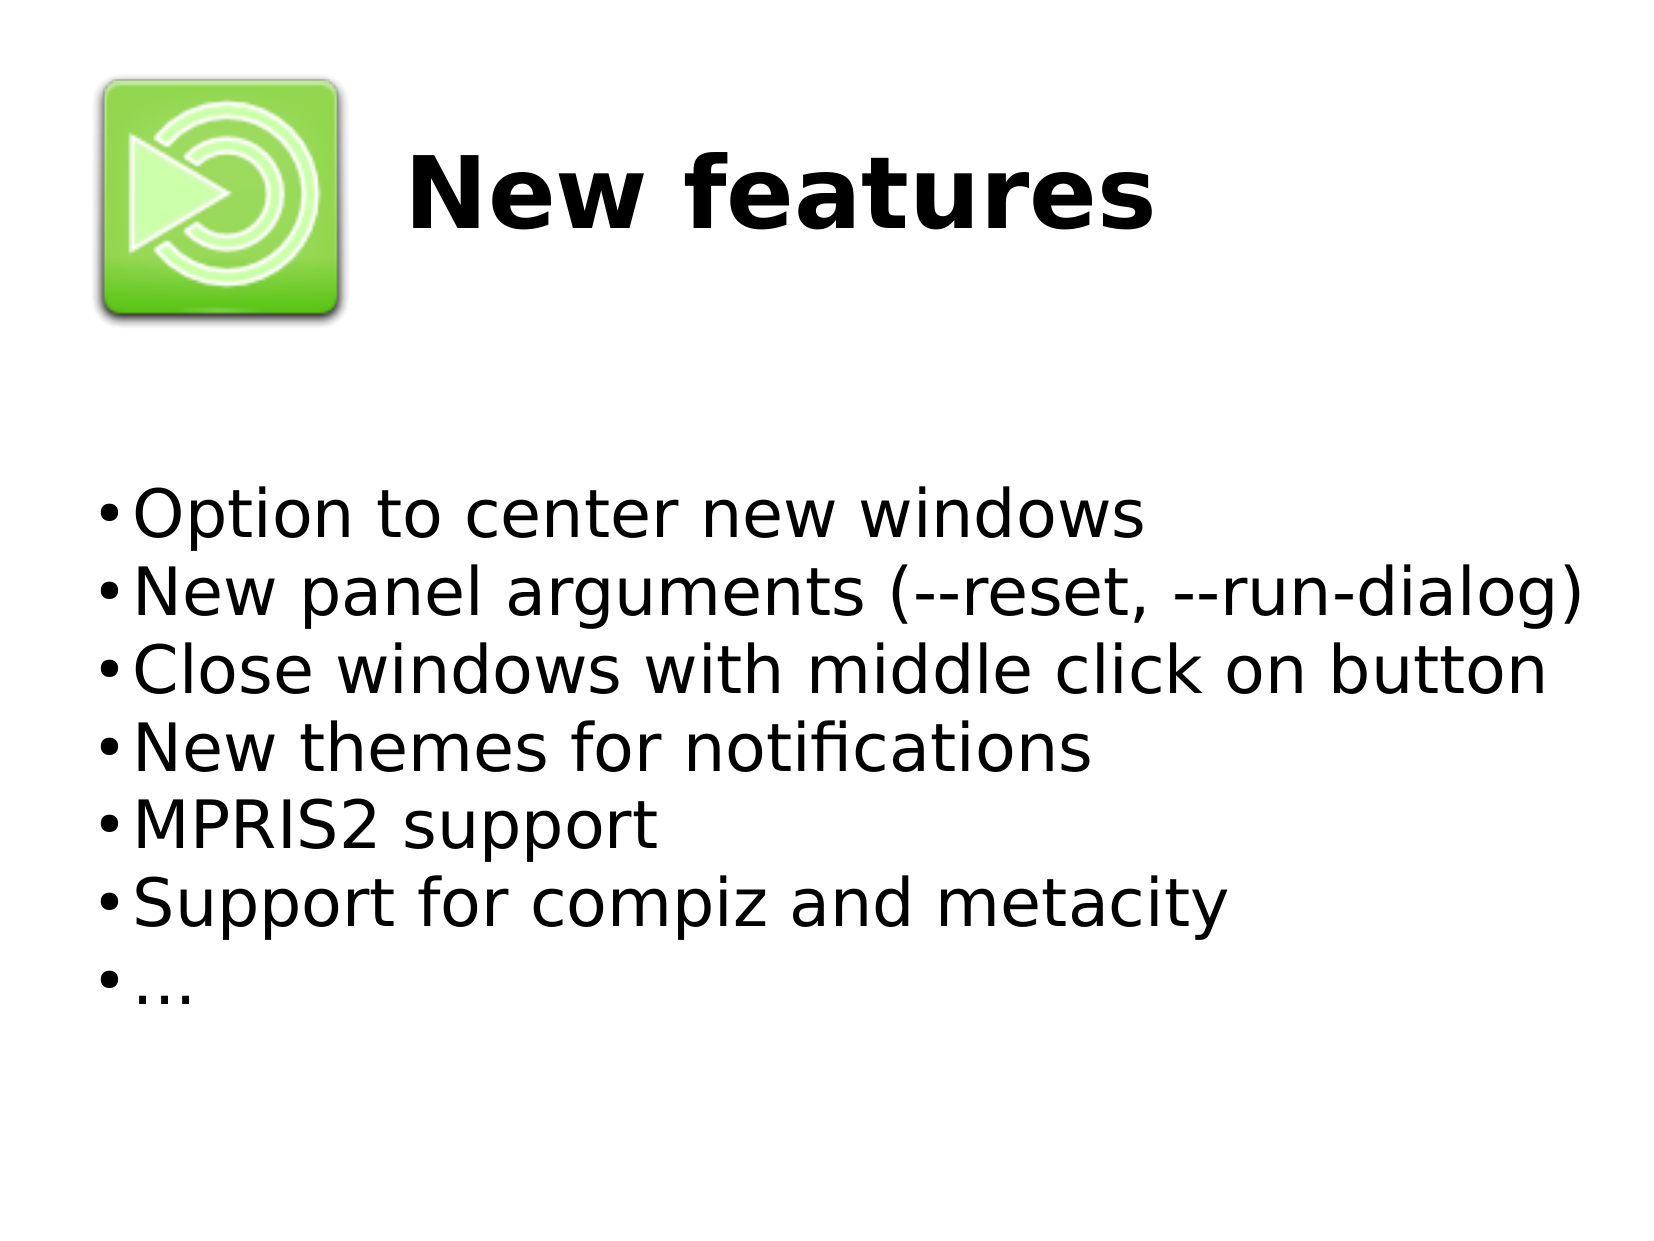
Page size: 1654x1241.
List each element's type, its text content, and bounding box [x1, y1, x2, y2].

picture [88, 64, 355, 331]
text_box Option to center new windows New panel arguments (--reset, --run-dialog) Close windows with middle click on button New themes for notifications MPRIS2 support Support for compiz and metacity ... [82, 468, 1602, 1028]
text_box New features [389, 128, 1560, 260]
